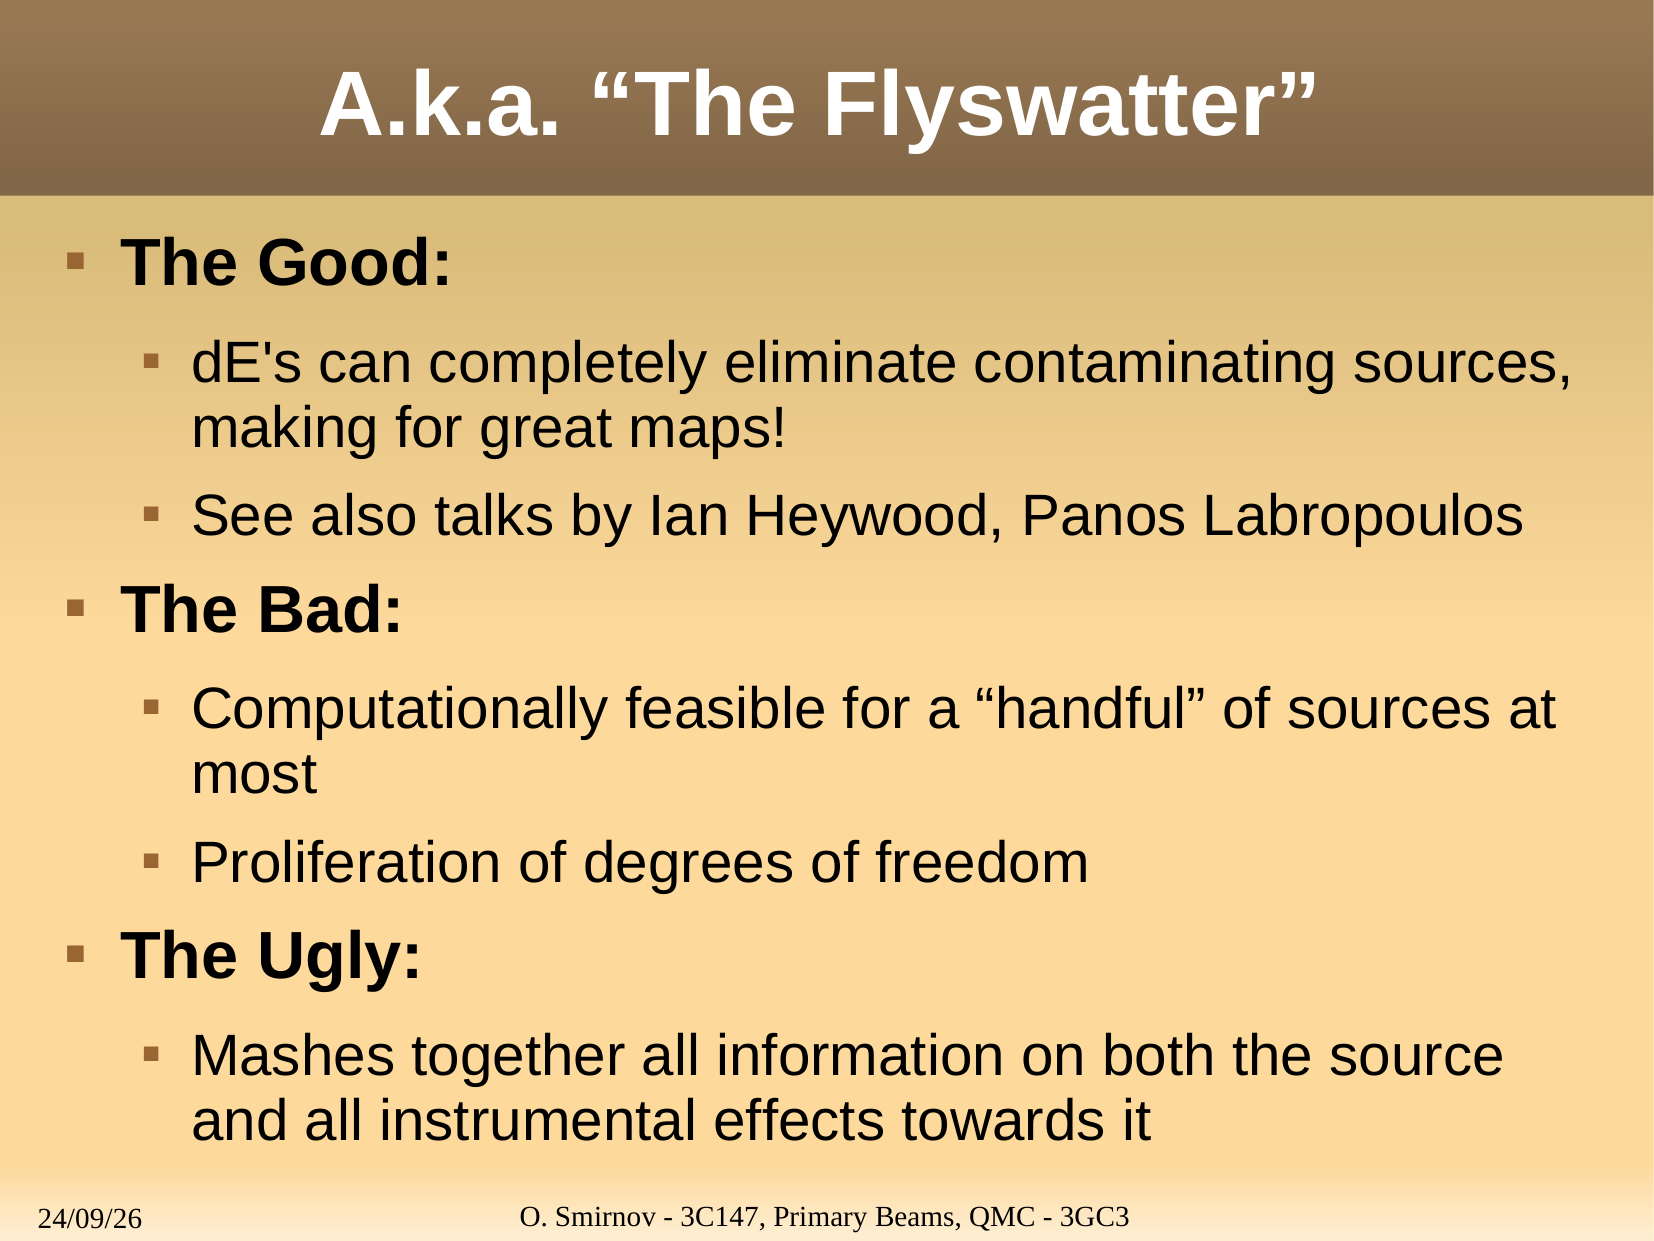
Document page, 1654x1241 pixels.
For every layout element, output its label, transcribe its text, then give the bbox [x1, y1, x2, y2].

picture [0, 0, 1654, 1241]
title A.k.a. “The Flyswatter” [76, 7, 1565, 200]
list The Good: dE's can completely eliminate contaminating sources, making for great maps! See also talks by Ian Heywood, Panos Labropoulos The Bad: Computationally feasible for a “handful” of sources at most Proliferation of degrees of freedom The Ugly: Mashes together all information on both the source and all instrumental effects towards it [49, 225, 1613, 1153]
